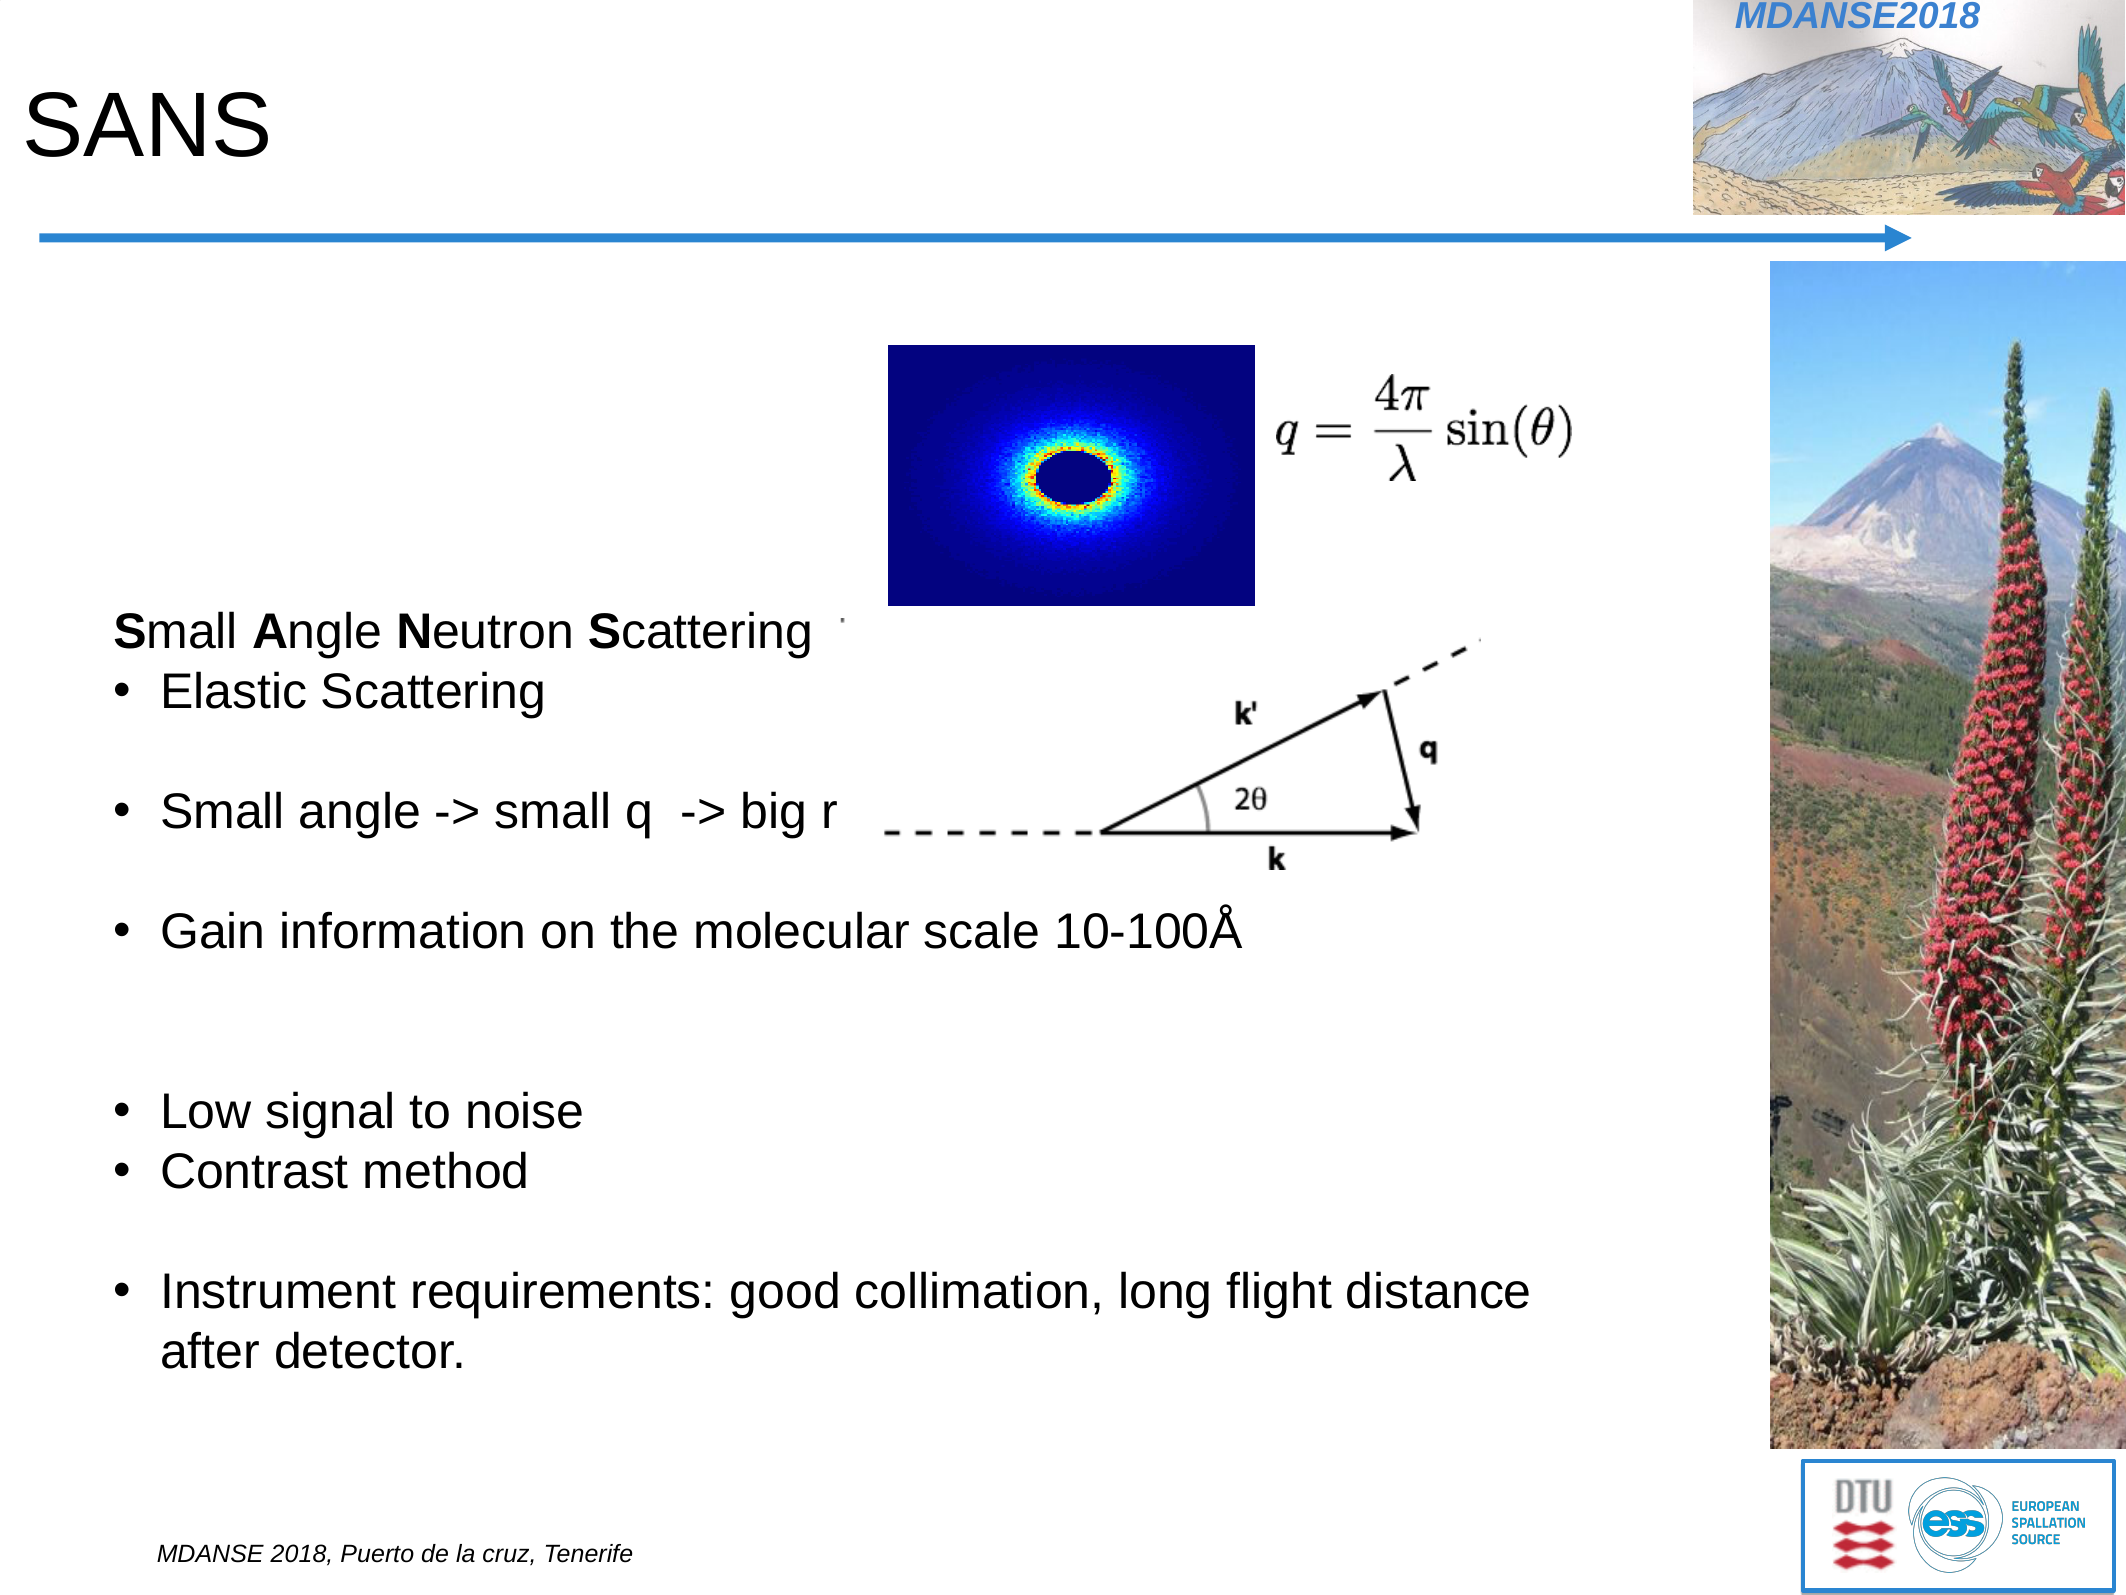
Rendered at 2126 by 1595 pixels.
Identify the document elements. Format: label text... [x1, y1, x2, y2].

picture [1693, 0, 2125, 215]
list Small Angle Neutron Scattering Elastic Scattering Small angle -> small q -> big r Gain information on the molecular scale 10-100Å Low signal to noise Contrast method Instrument requirements: good collimation, long flight distance after detector. [113, 538, 1602, 986]
picture [1276, 374, 1572, 481]
picture [1832, 1477, 1897, 1573]
picture [1770, 261, 2126, 1449]
title SANS [22, 40, 1938, 209]
picture [1908, 1477, 2085, 1573]
picture [888, 345, 1255, 606]
